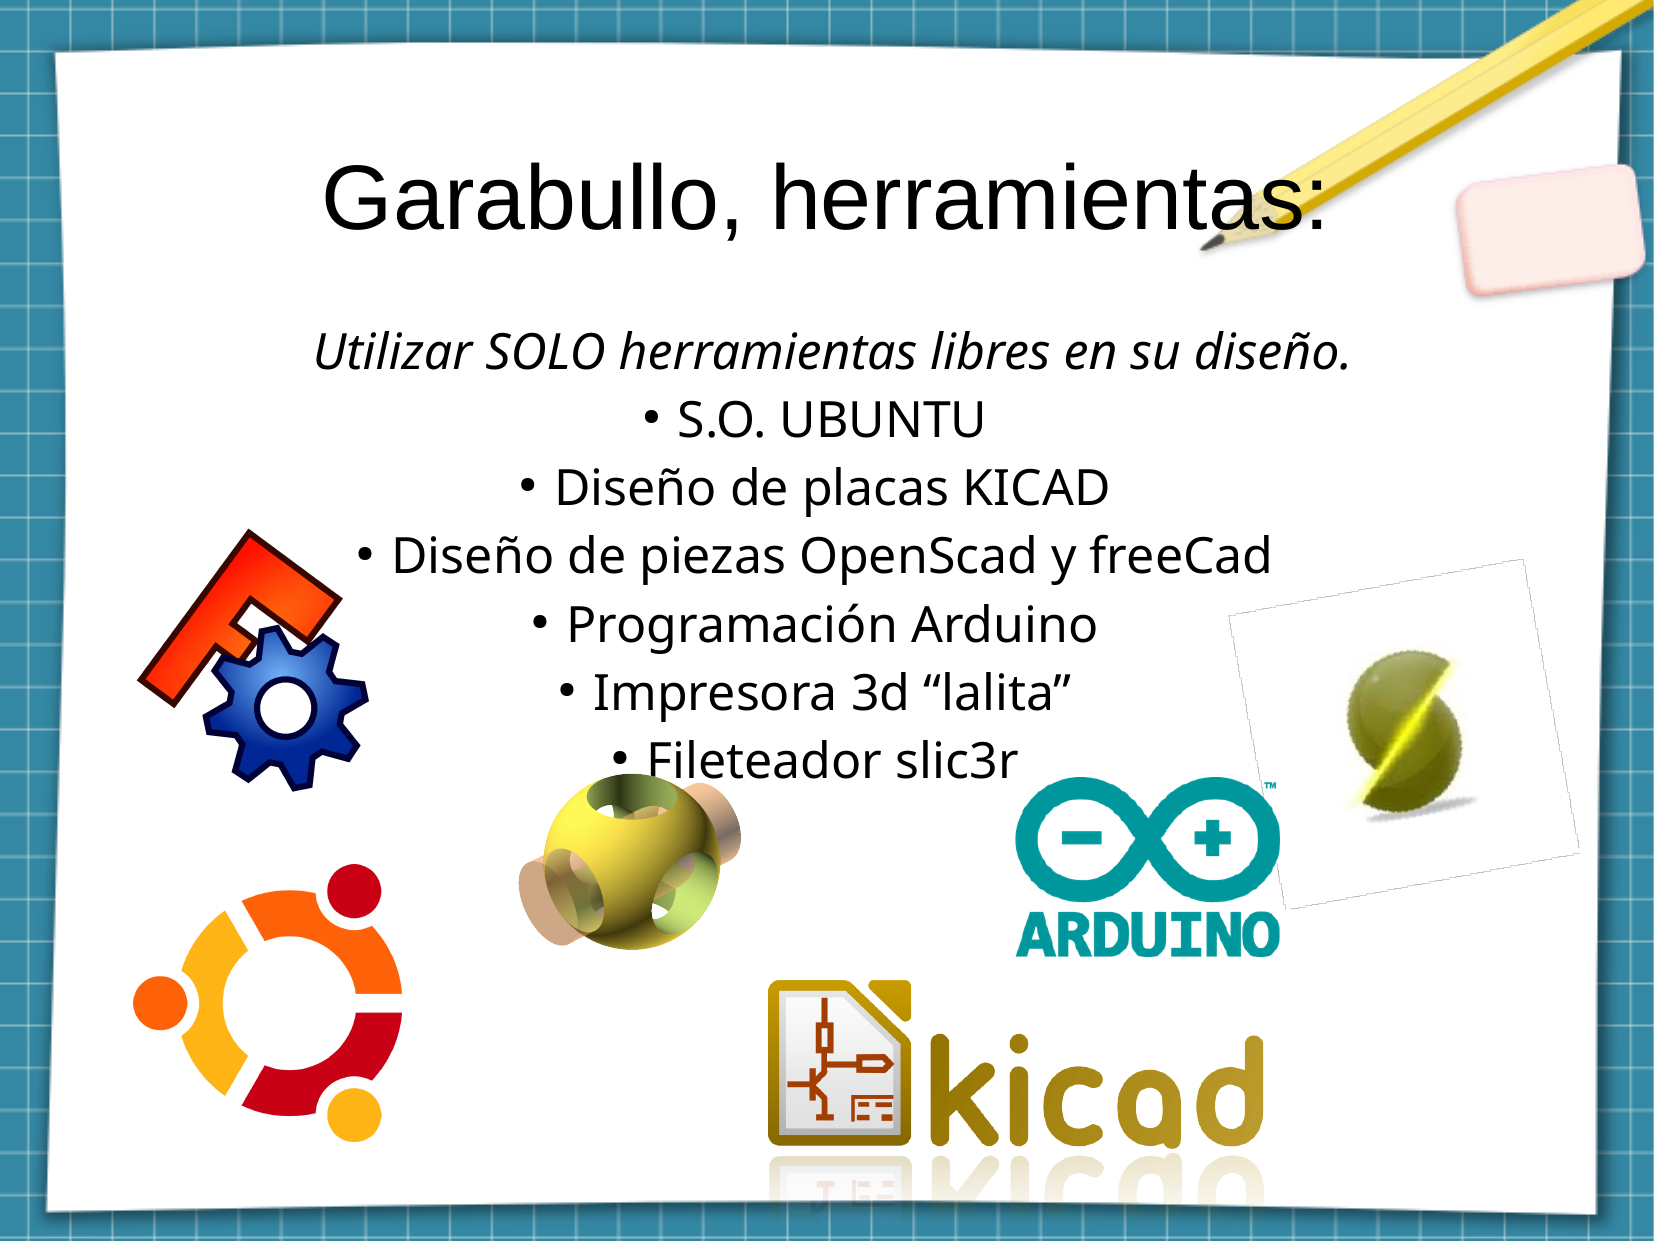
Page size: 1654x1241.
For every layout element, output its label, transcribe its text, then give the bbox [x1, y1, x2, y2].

title Garabullo, herramientas: [82, 94, 1571, 302]
picture [0, 0, 1654, 1241]
text_box Utilizar SOLO herramientas libres en su diseño. S.O. UBUNTU Diseño de placas KICAD Diseño de piezas OpenScad y freeCad Programación Arduino Impresora 3d “lalita” Fileteador slic3r [94, 308, 1536, 792]
